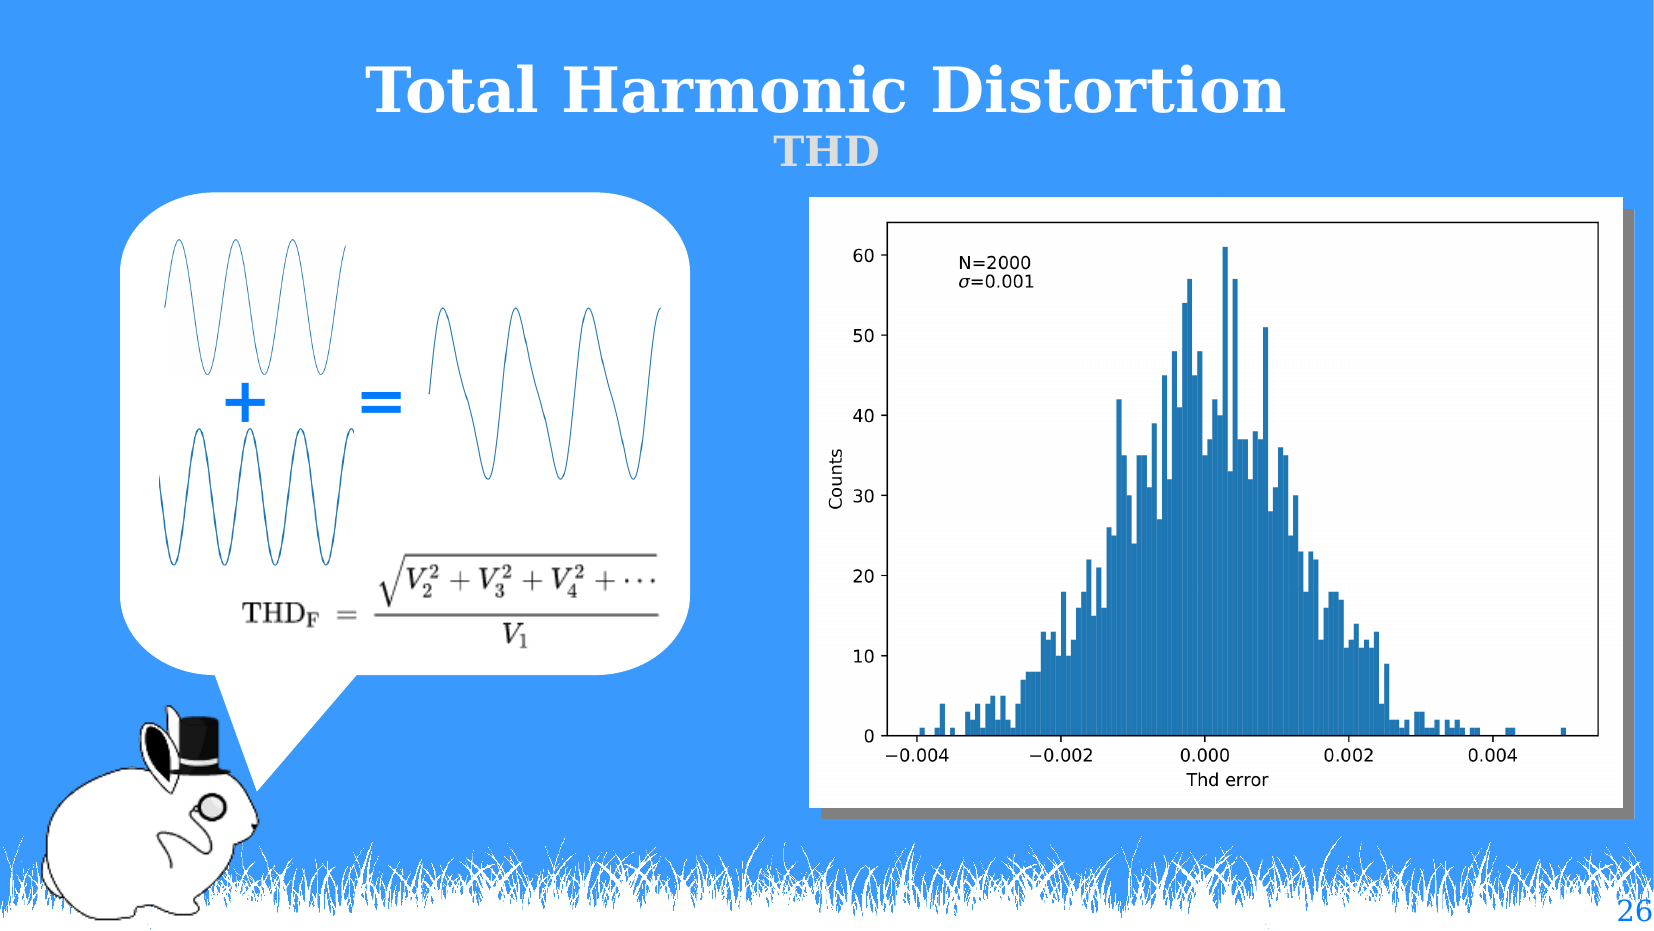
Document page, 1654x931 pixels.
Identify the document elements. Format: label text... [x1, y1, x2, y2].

text_box = [341, 355, 458, 494]
picture [0, 0, 1654, 931]
text_box + [205, 355, 323, 494]
text_box [120, 193, 691, 758]
title [82, 37, 1571, 193]
